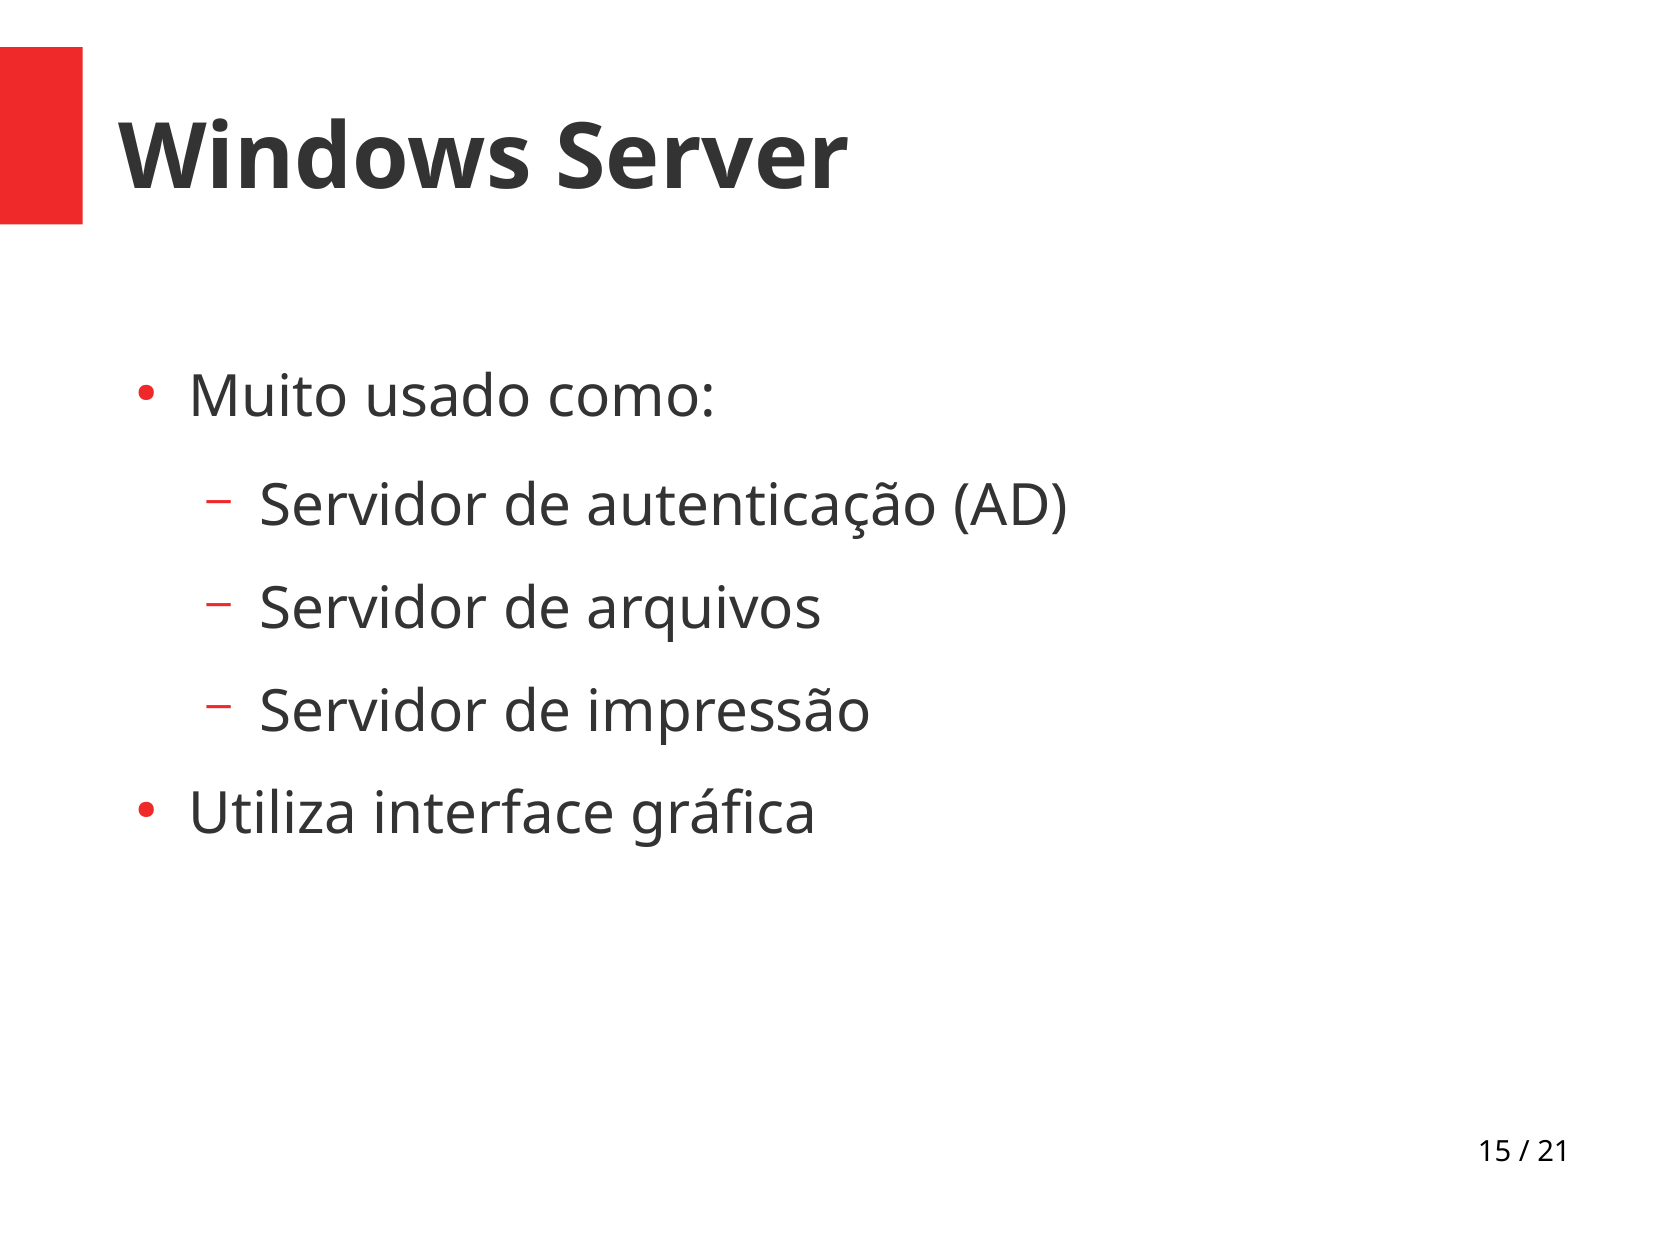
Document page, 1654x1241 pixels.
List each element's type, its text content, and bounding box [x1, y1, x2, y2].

list Muito usado como: Servidor de autenticação (AD) Servidor de arquivos Servidor de impressão Utiliza interface gráfica [118, 354, 1536, 1074]
title Windows Server [118, 49, 1571, 257]
